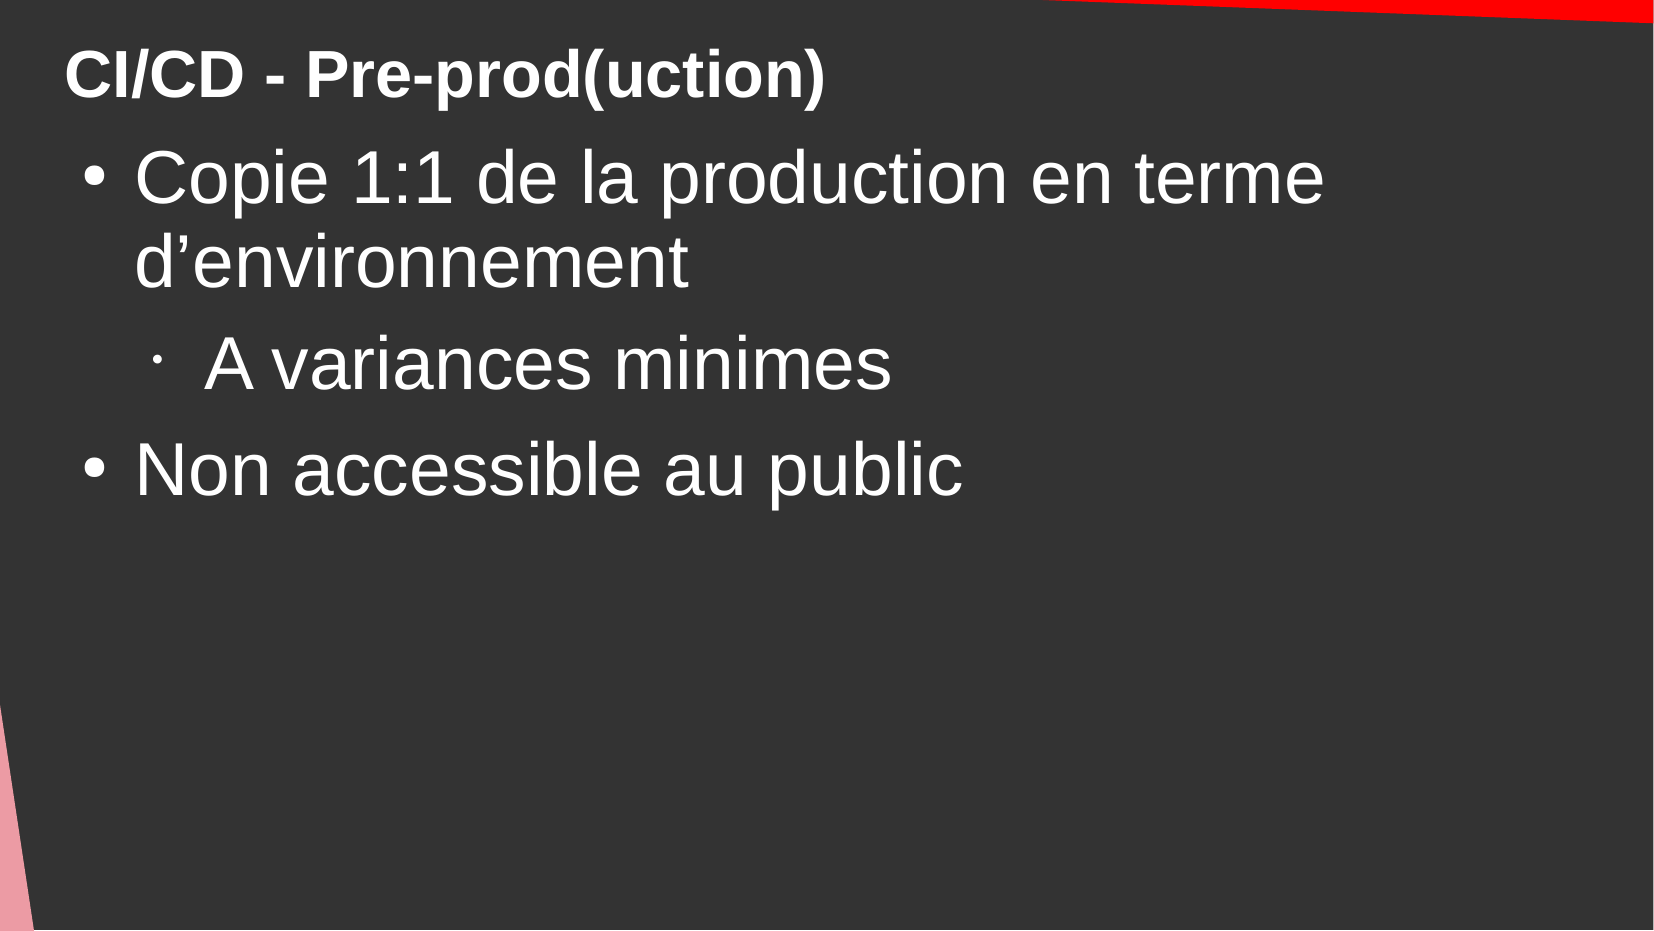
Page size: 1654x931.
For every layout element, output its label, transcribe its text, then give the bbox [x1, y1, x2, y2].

text_box [1042, 0, 1654, 24]
title CI/CD - Pre-prod(uction) [64, 37, 1471, 119]
text_box [0, 704, 35, 931]
list Copie 1:1 de la production en terme d’environnement A variances minimes Non accessible au public [63, 135, 1607, 709]
